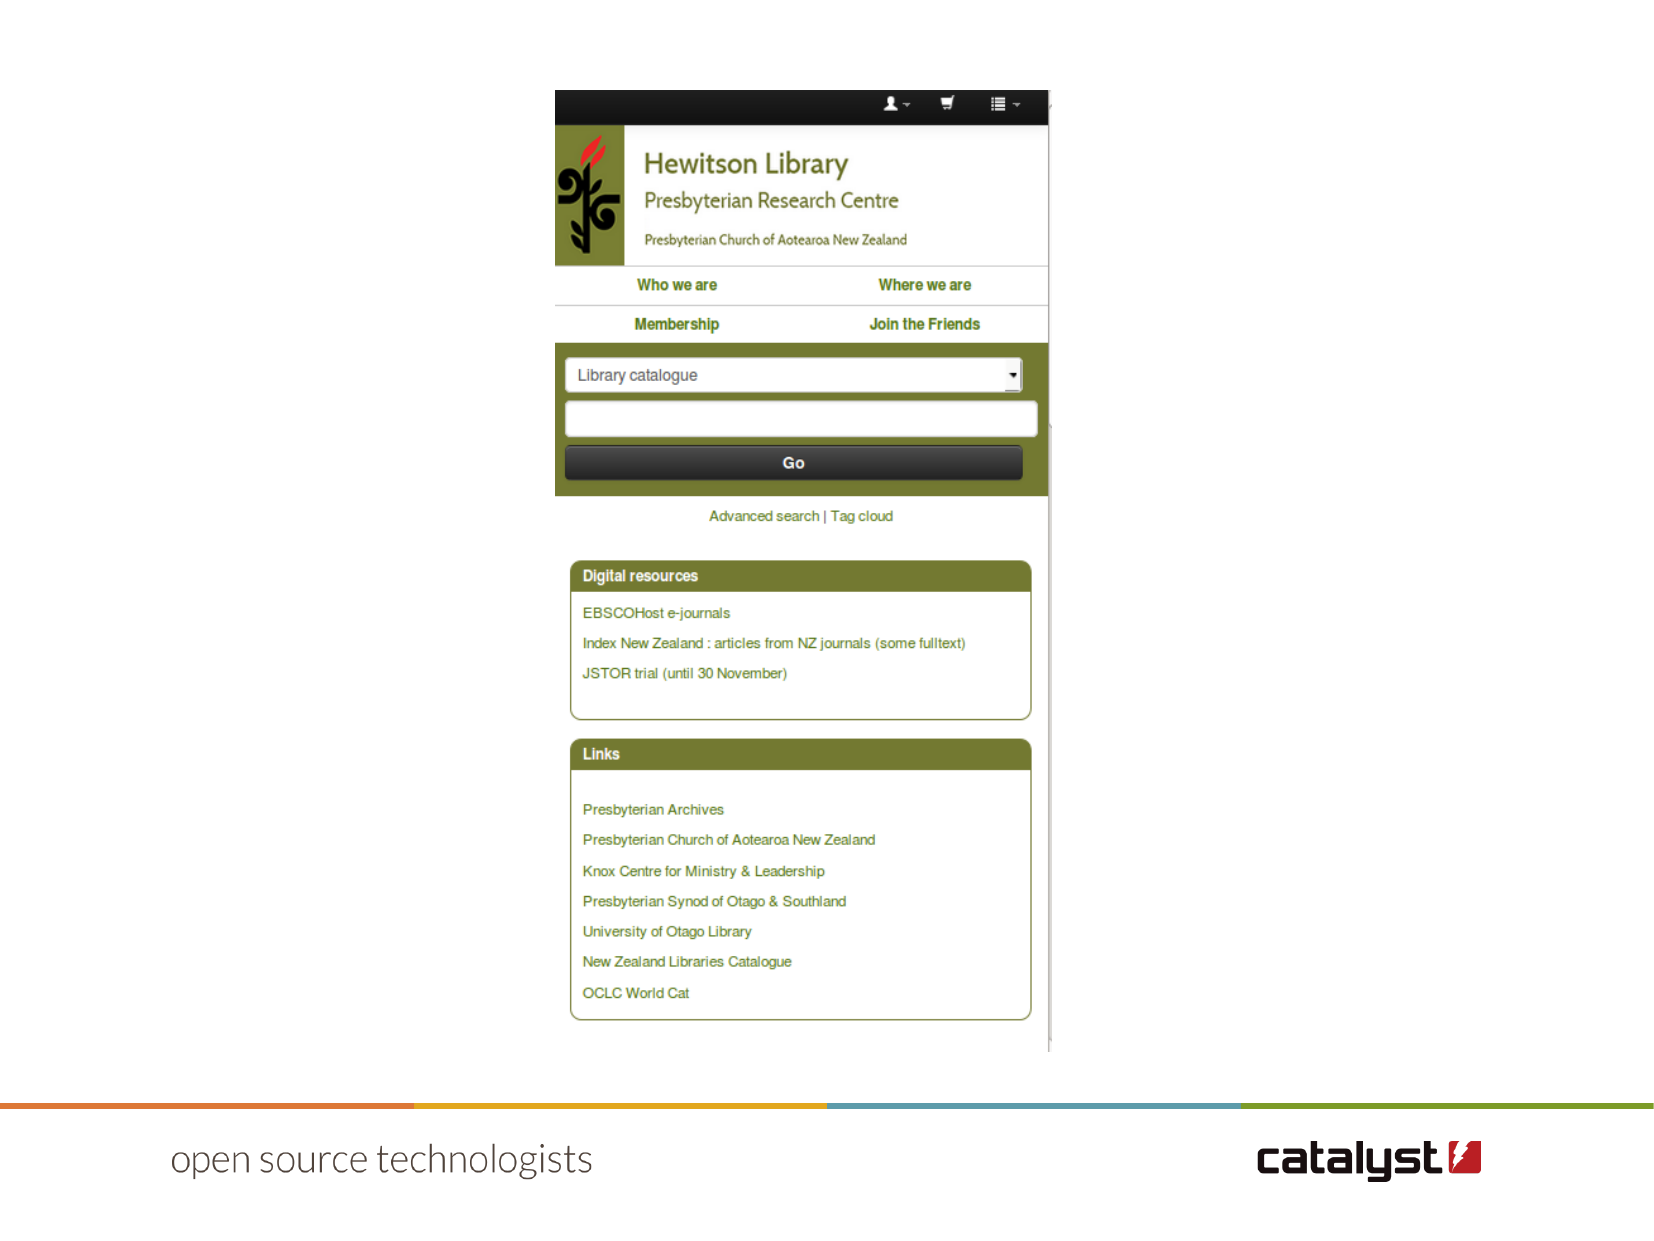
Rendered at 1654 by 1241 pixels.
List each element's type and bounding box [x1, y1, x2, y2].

picture [555, 90, 1052, 1052]
picture [0, 1103, 1654, 1182]
